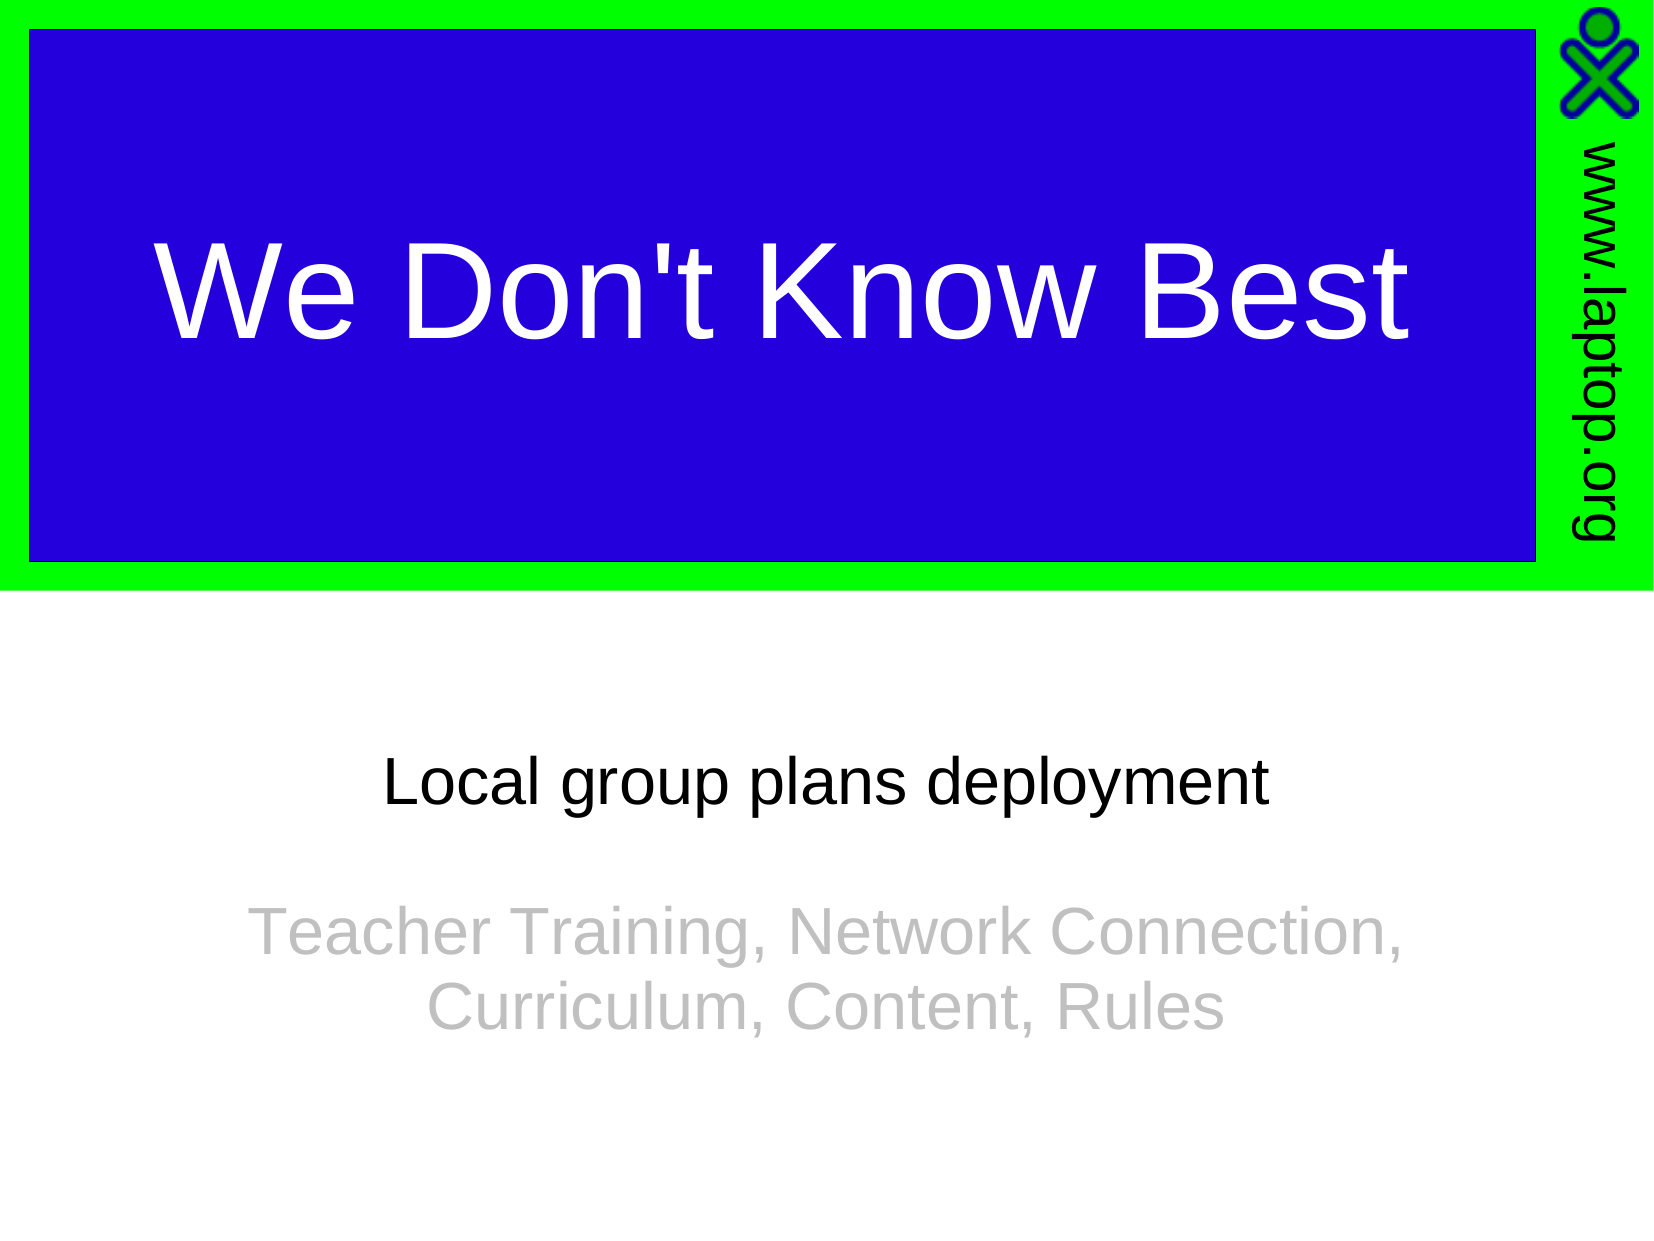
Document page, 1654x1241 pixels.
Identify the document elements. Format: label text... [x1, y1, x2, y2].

title We Don't Know Best [59, 49, 1506, 532]
picture [1559, 7, 1639, 119]
subtitle Local group plans deployment Teacher Training, Network Connection, Curriculum, Content, Rules [82, 649, 1571, 1139]
